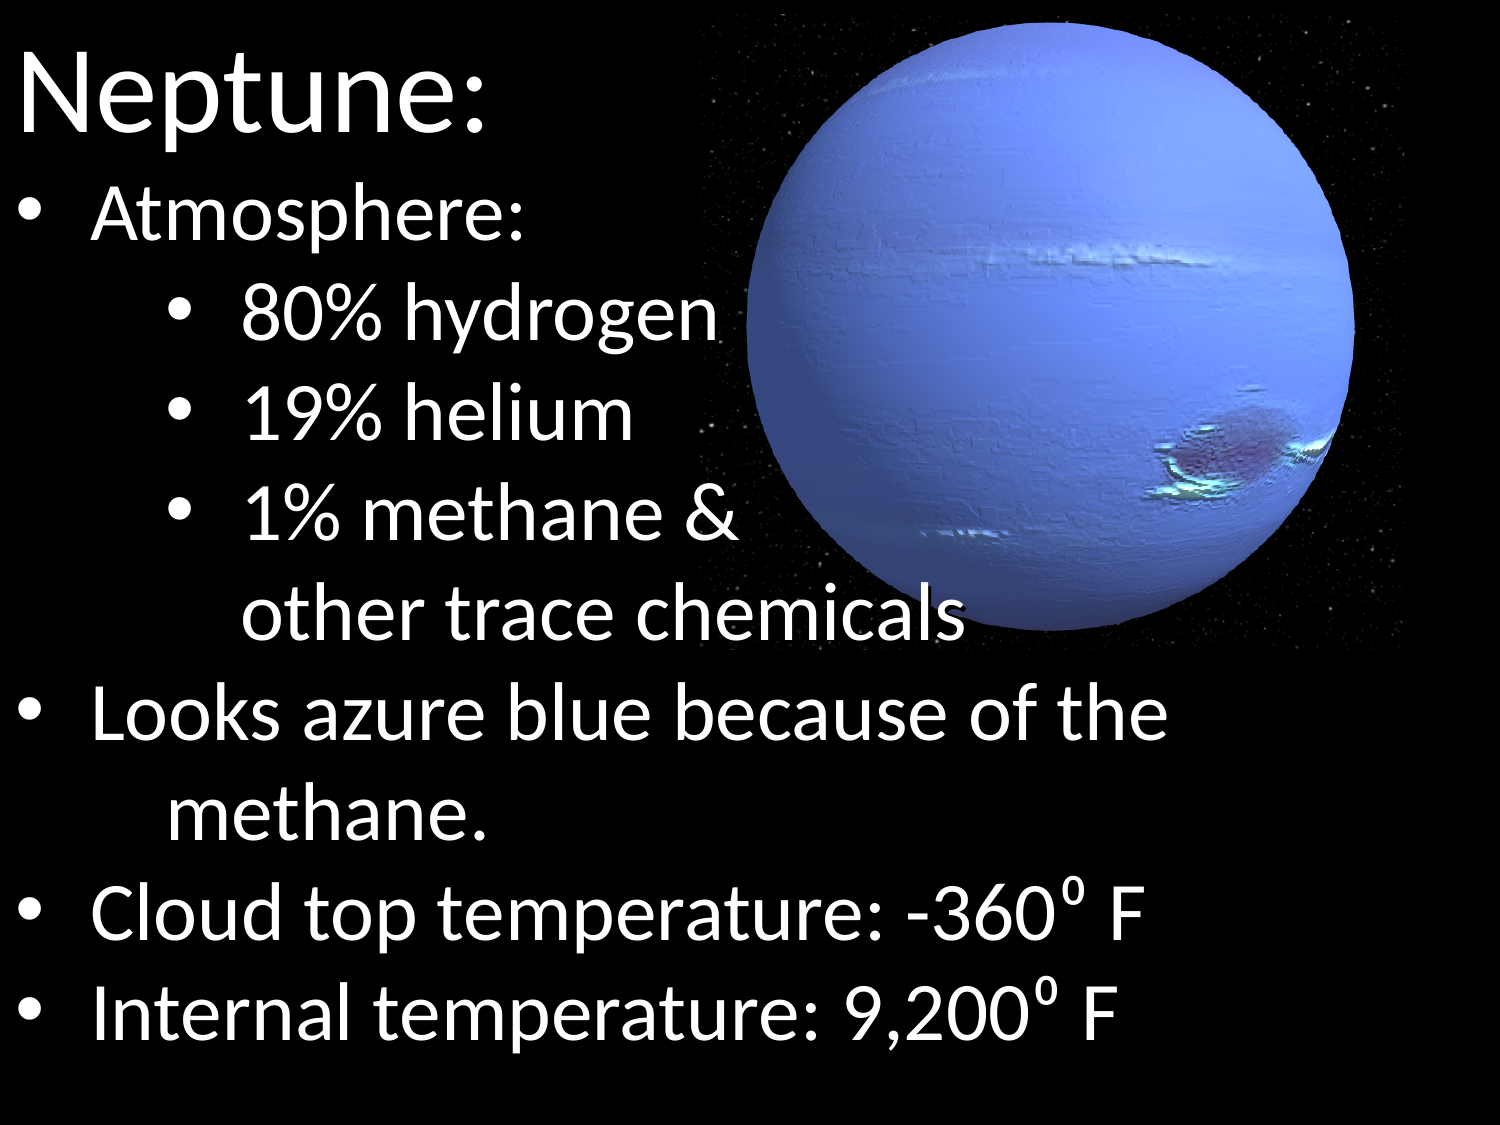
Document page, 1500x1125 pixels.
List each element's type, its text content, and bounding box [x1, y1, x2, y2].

text_box Neptune: Atmosphere: 80% hydrogen 19% helium 1% methane & other trace chemicals Looks azure blue because of the methane. Cloud top temperature: -360⁰ F Internal temperature: 9,200⁰ F [0, 0, 1500, 1125]
